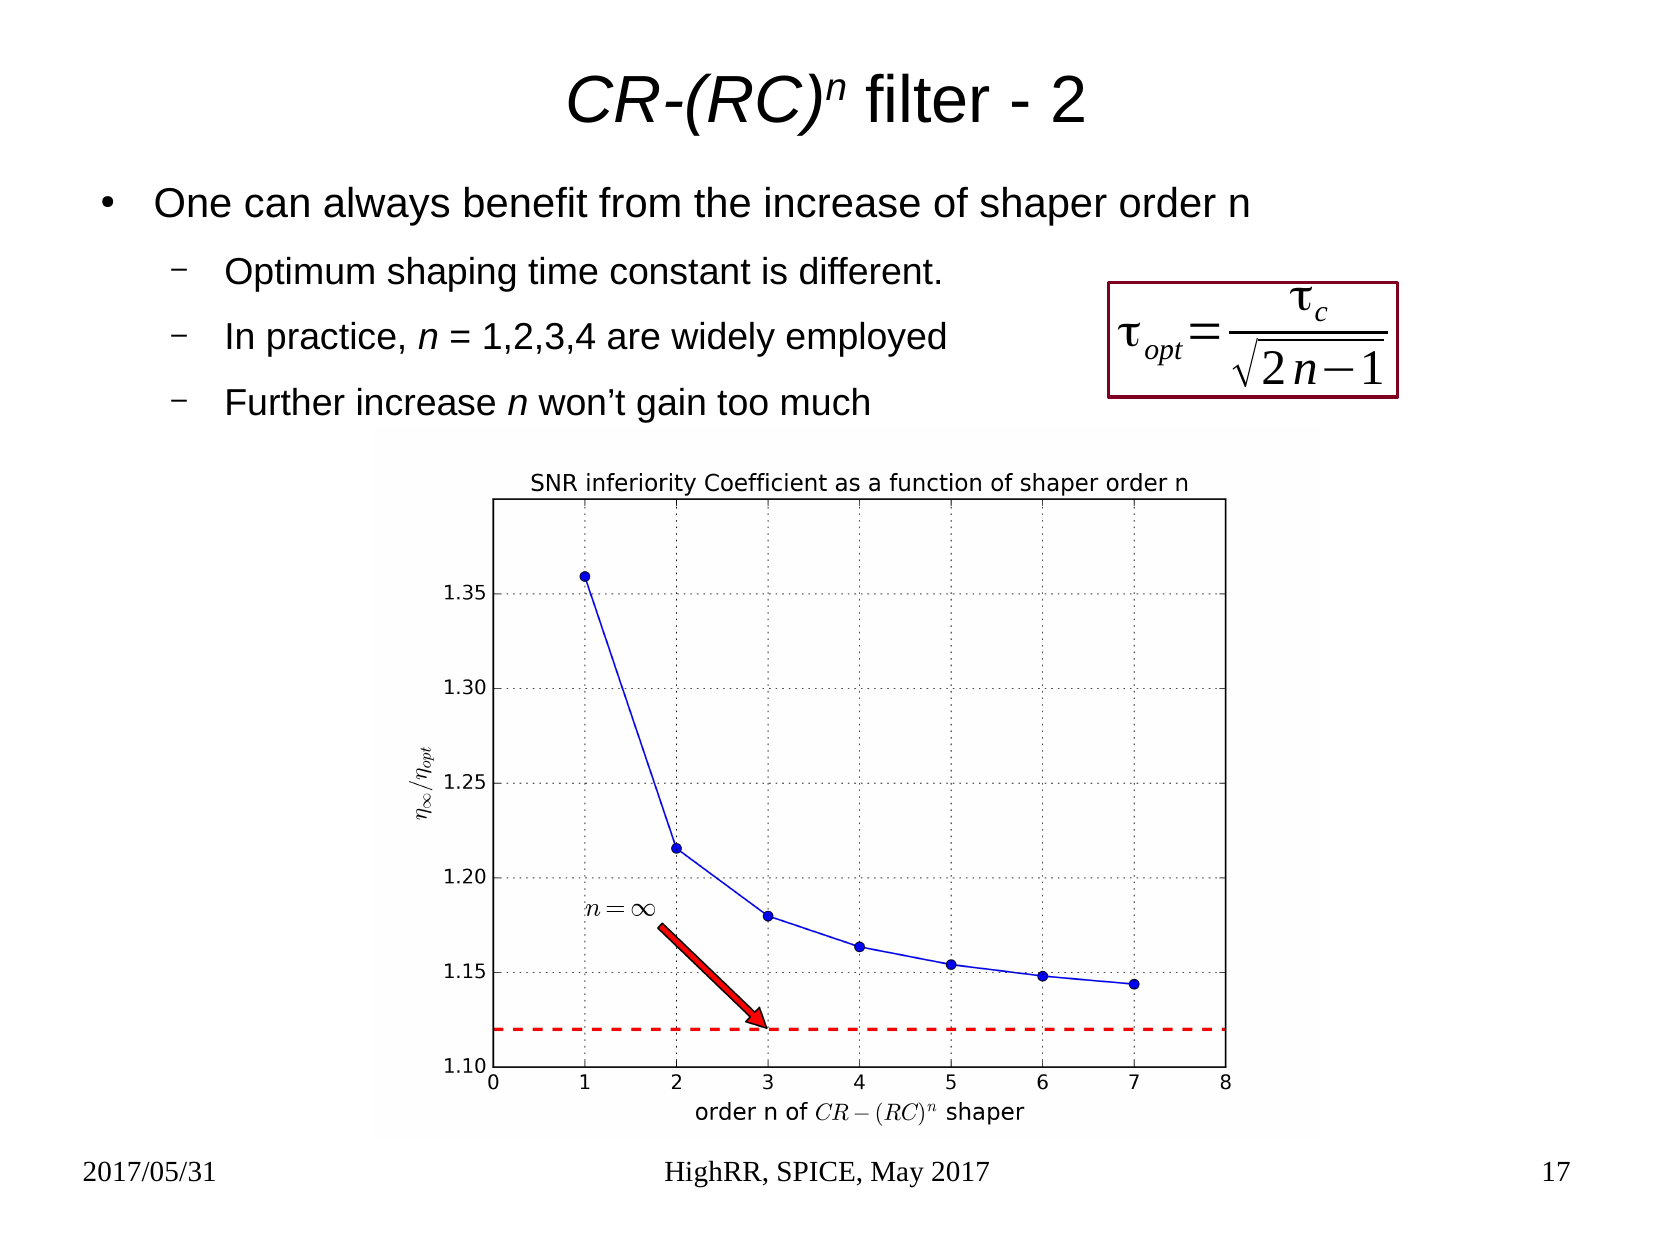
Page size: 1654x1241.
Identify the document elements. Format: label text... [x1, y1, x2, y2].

chart [1110, 284, 1396, 396]
picture [375, 428, 1320, 1138]
title CR-(RC)n filter - 2 [82, 49, 1571, 151]
list One can always benefit from the increase of shaper order n Optimum shaping time constant is different. In practice, n = 1,2,3,4 are widely employed Further increase n won’t gain too much [82, 180, 1571, 1141]
